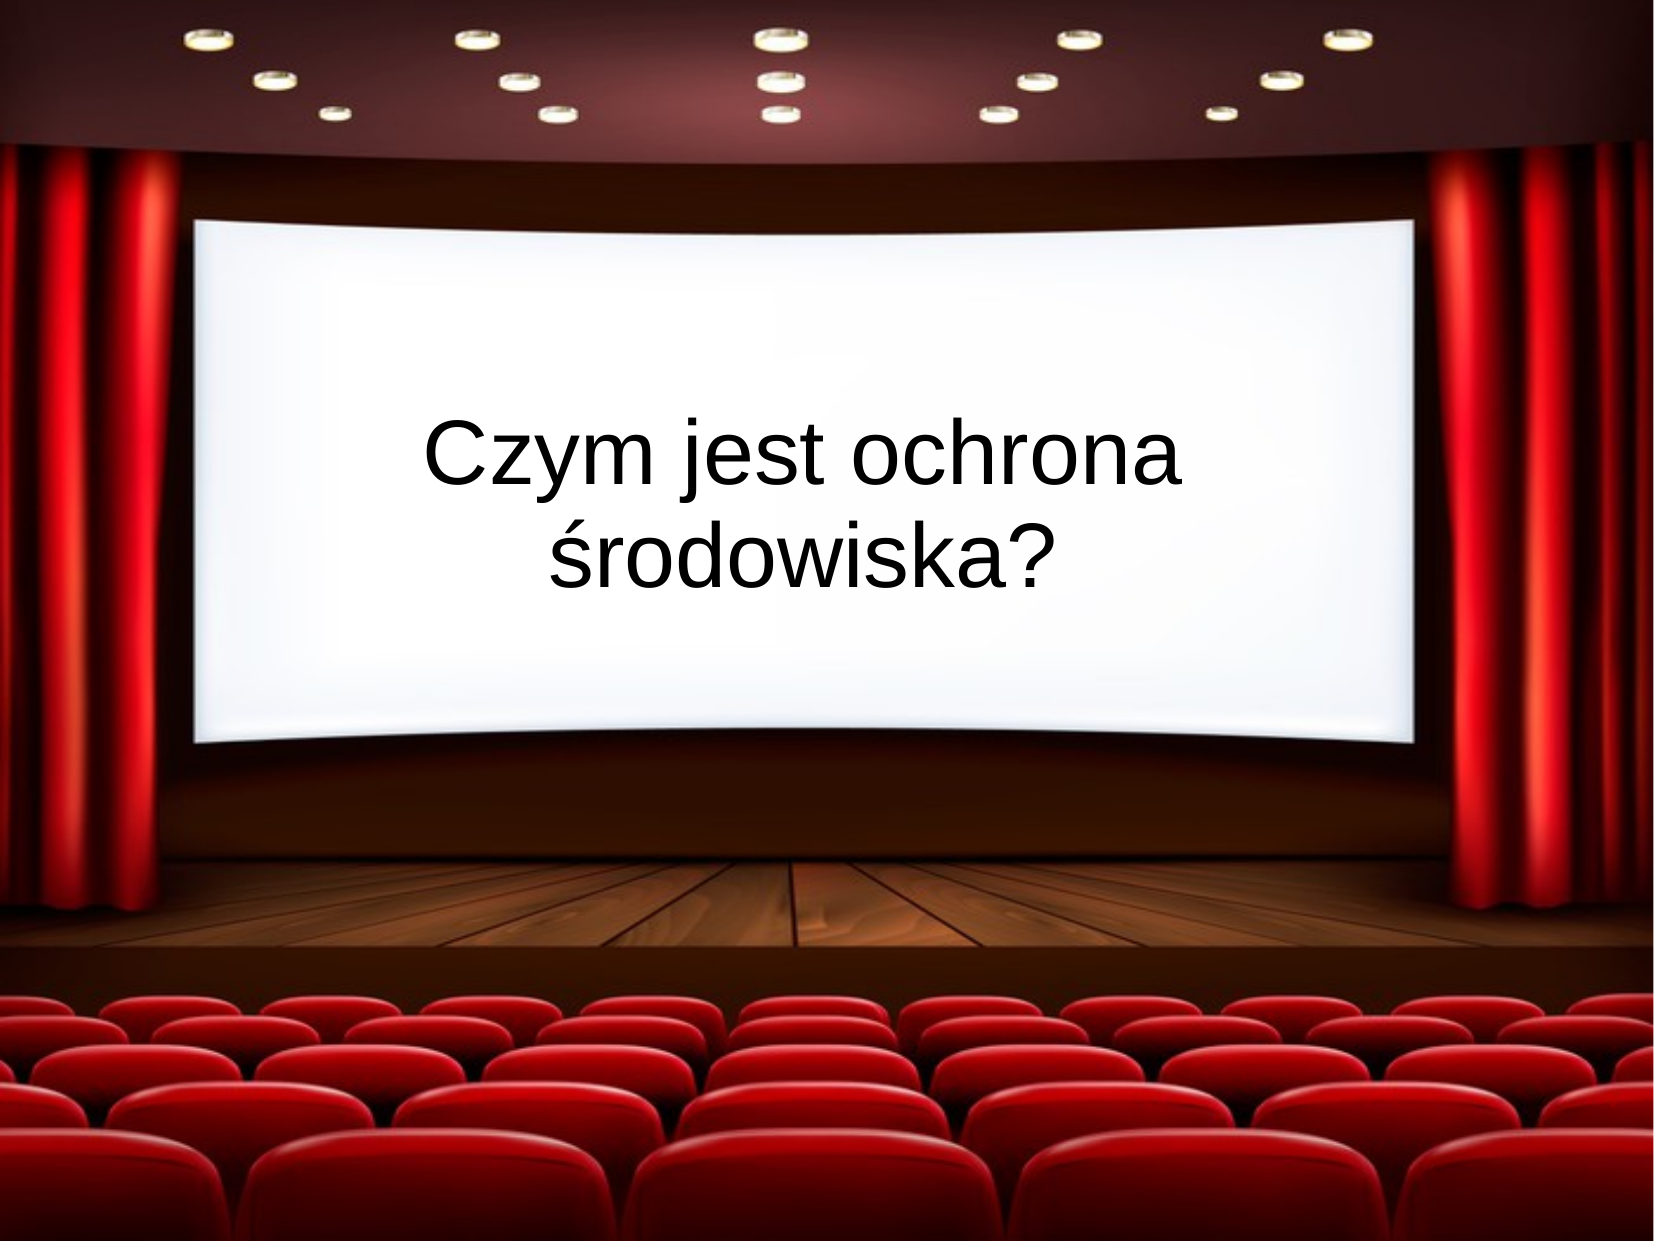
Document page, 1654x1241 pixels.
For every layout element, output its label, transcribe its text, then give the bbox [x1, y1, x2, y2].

title Czym jest ochrona środowiska? [200, 401, 1406, 607]
picture [0, 0, 1654, 1241]
